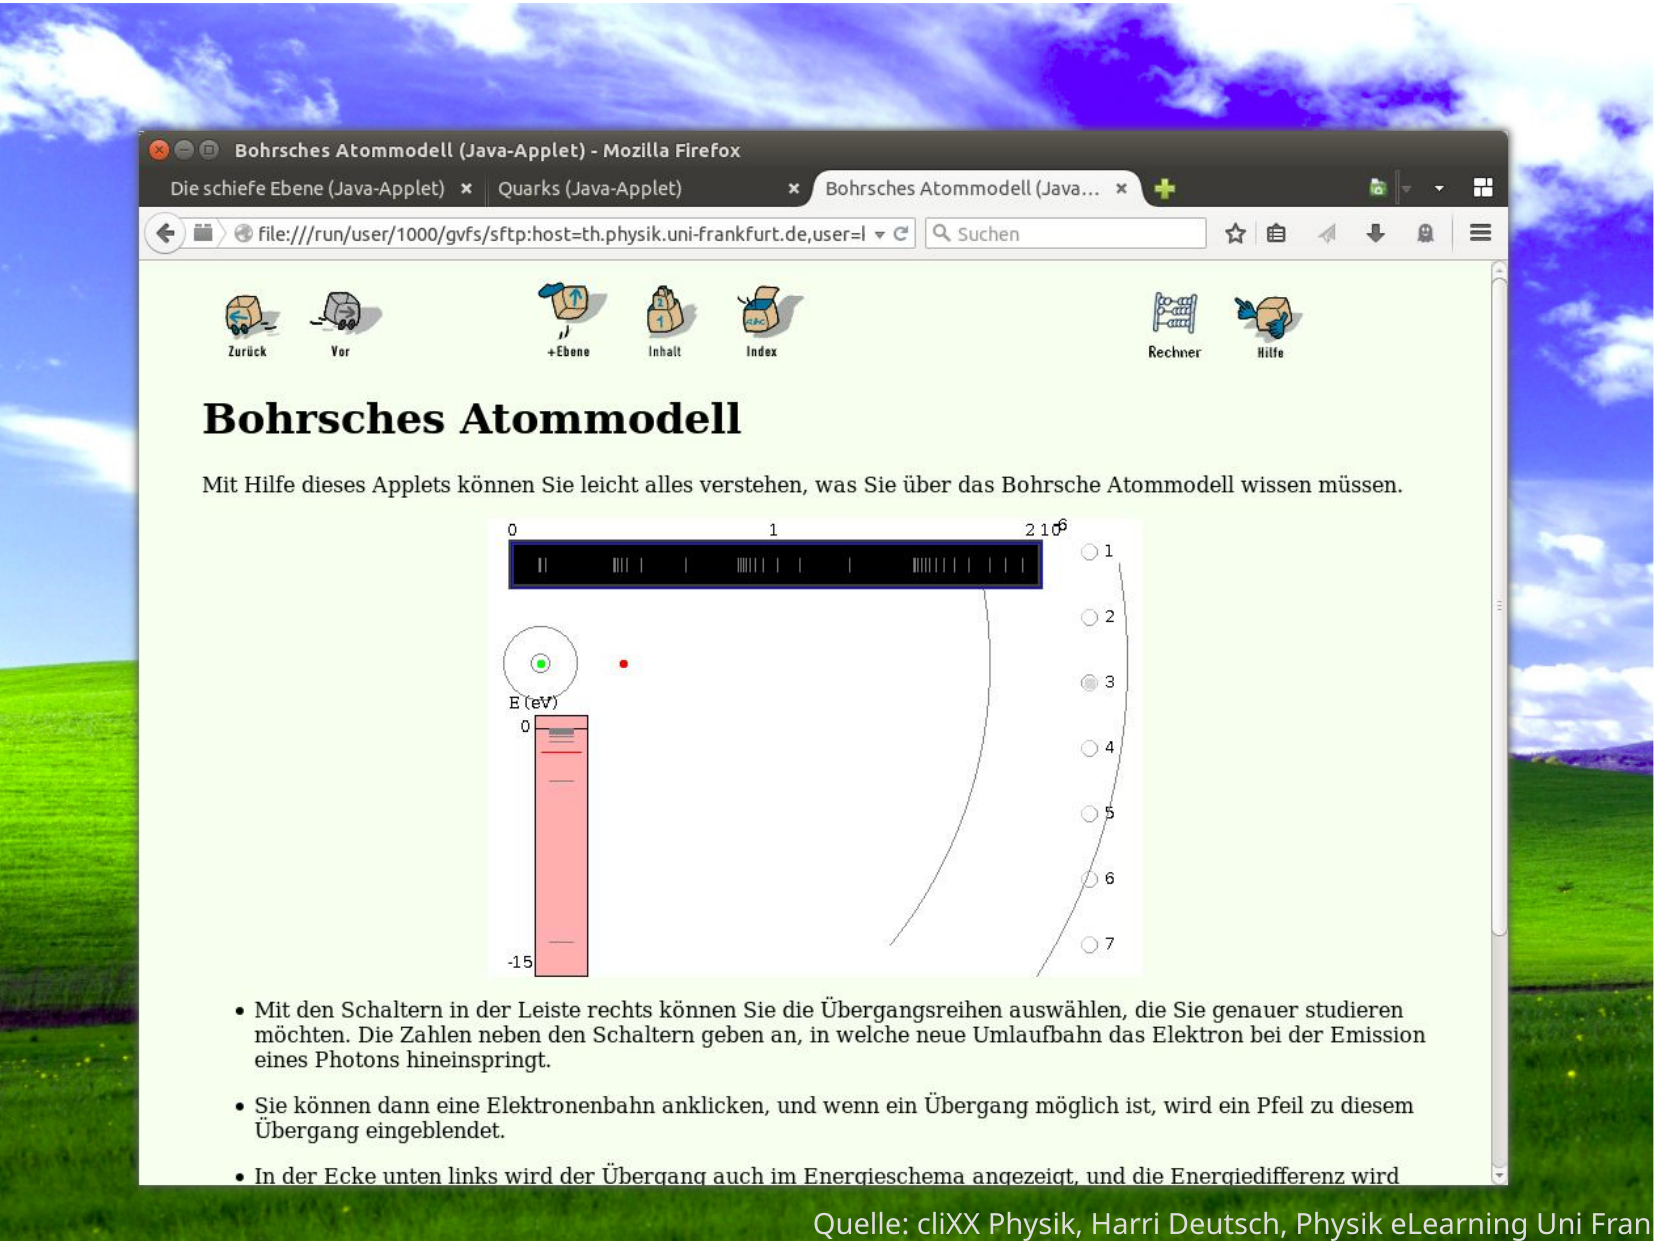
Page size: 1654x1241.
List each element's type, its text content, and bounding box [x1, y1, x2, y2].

picture [0, 3, 1654, 1241]
text_box Quelle: cliXX Physik, Harri Deutsch, Physik eLearning Uni Frankfurt [798, 1195, 1654, 1241]
